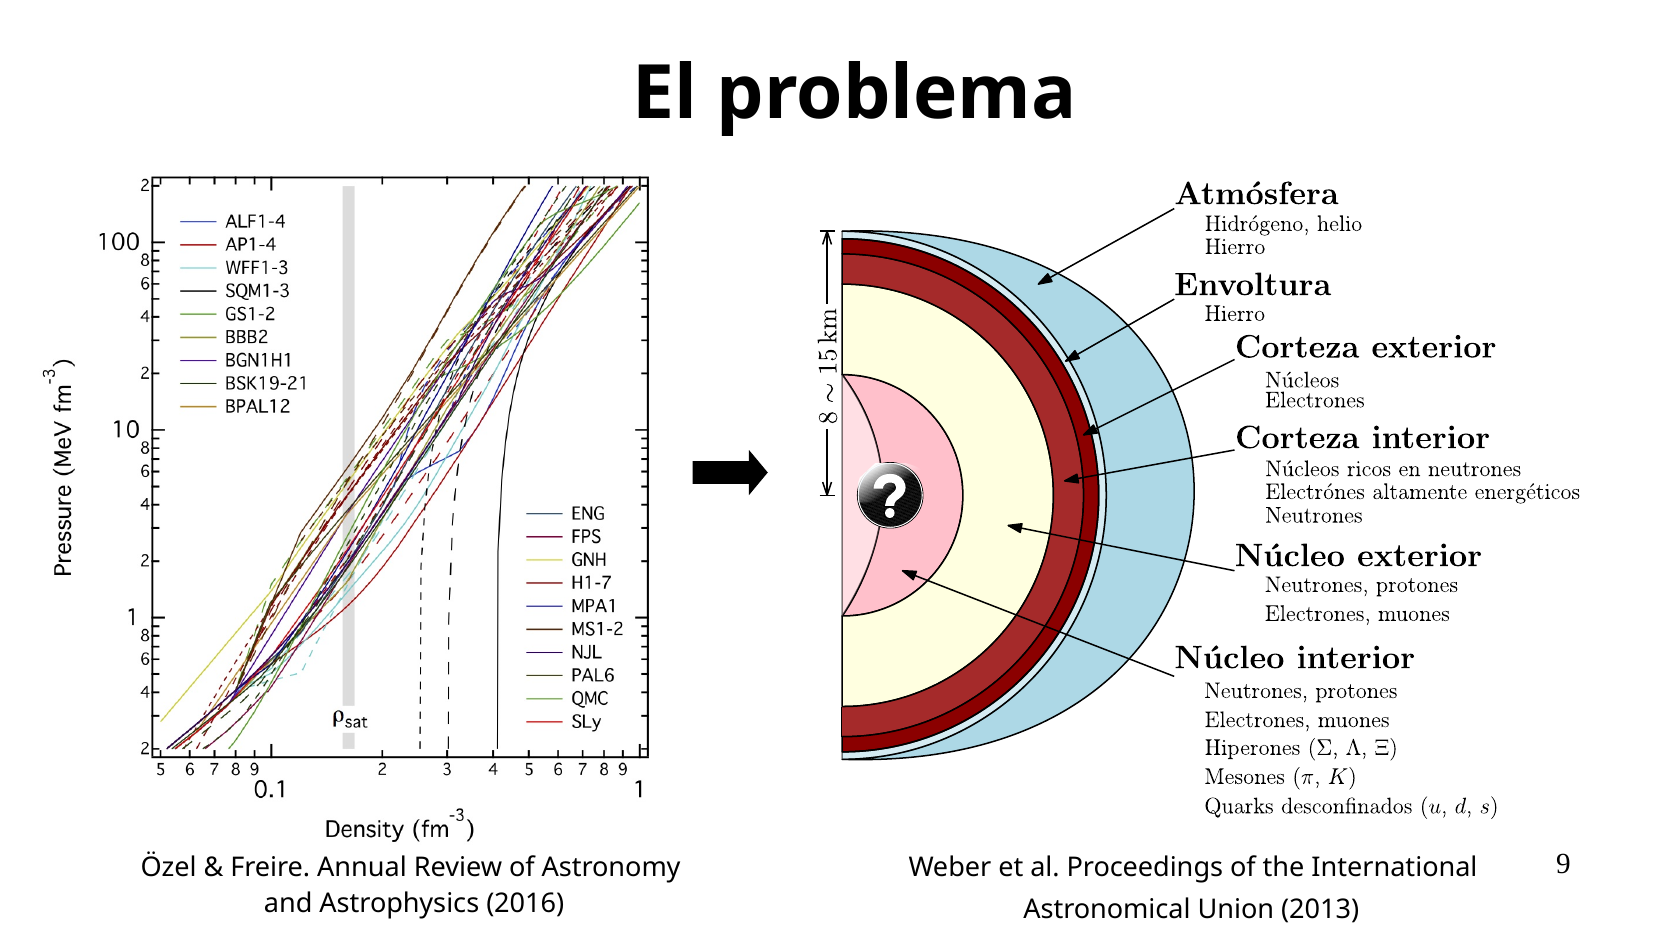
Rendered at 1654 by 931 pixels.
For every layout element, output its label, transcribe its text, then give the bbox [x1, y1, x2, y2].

picture [39, 158, 704, 853]
picture [814, 179, 1584, 823]
text_box Özel & Freire. Annual Review of Astronomy and Astrophysics (2016) [125, 840, 752, 929]
title El problema [255, 23, 1456, 156]
text_box [692, 450, 768, 496]
text_box Weber et al. Proceedings of the International Astronomical Union (2013) [893, 840, 1528, 929]
